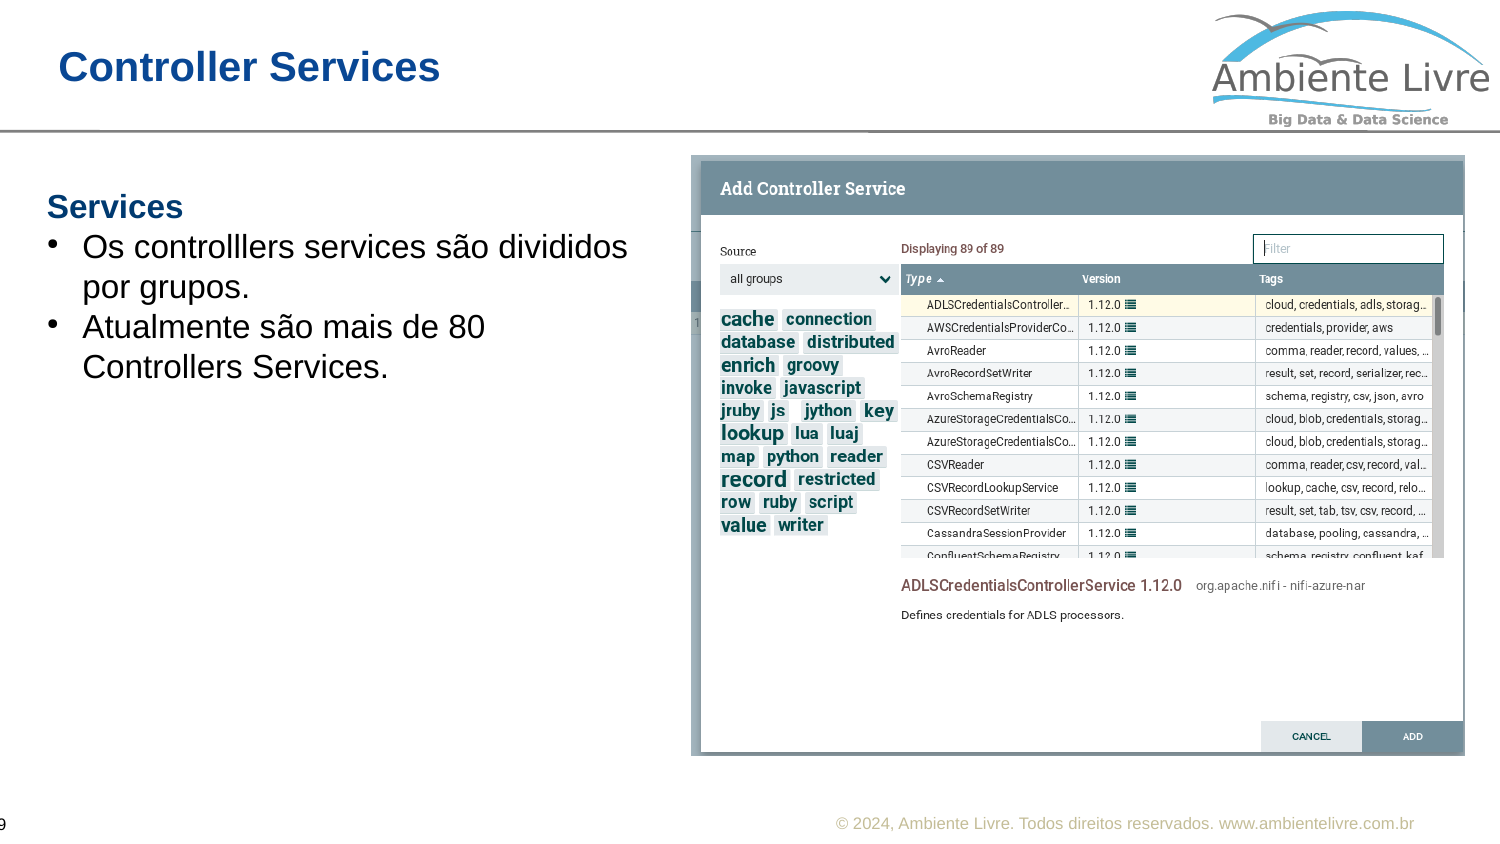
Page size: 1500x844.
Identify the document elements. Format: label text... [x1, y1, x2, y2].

picture [187, 155, 1465, 756]
text_box Services Os controlllers services são divididos por grupos. Atualmente são mais de 80 Controllers Services. [32, 178, 662, 393]
title Controller Services [43, 8, 1127, 129]
picture [1212, 11, 1489, 127]
